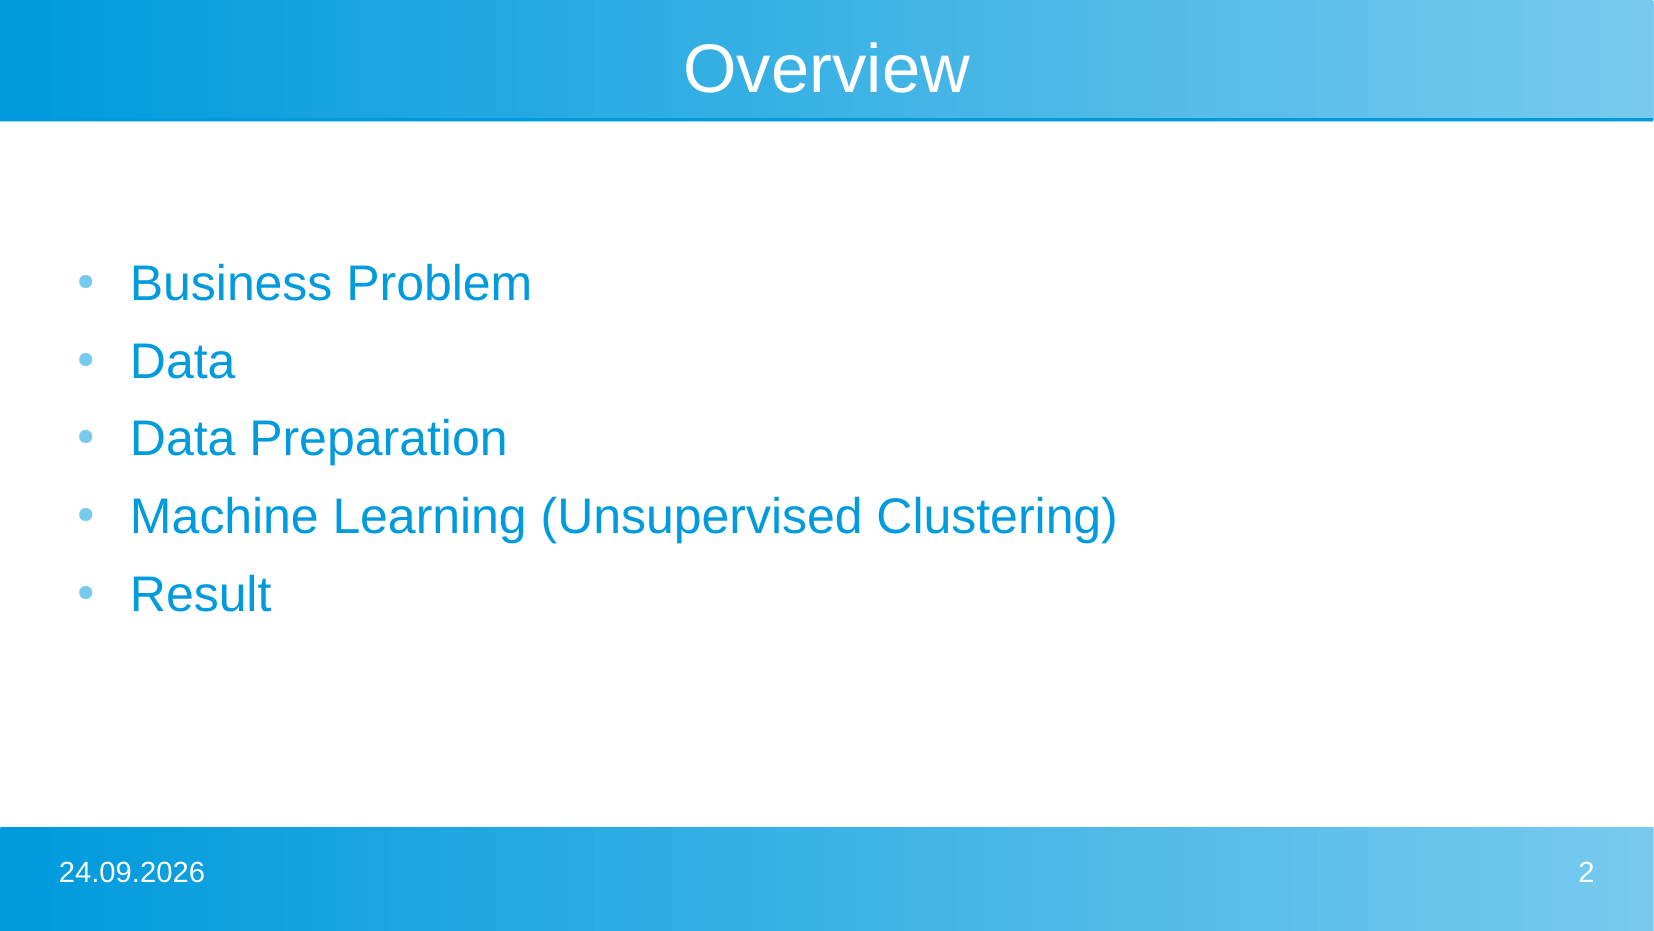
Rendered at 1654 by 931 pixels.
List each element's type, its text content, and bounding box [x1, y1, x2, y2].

list Business Problem Data Data Preparation Machine Learning (Unsupervised Clustering) Result [59, 177, 1595, 768]
title Overview [59, 29, 1595, 108]
